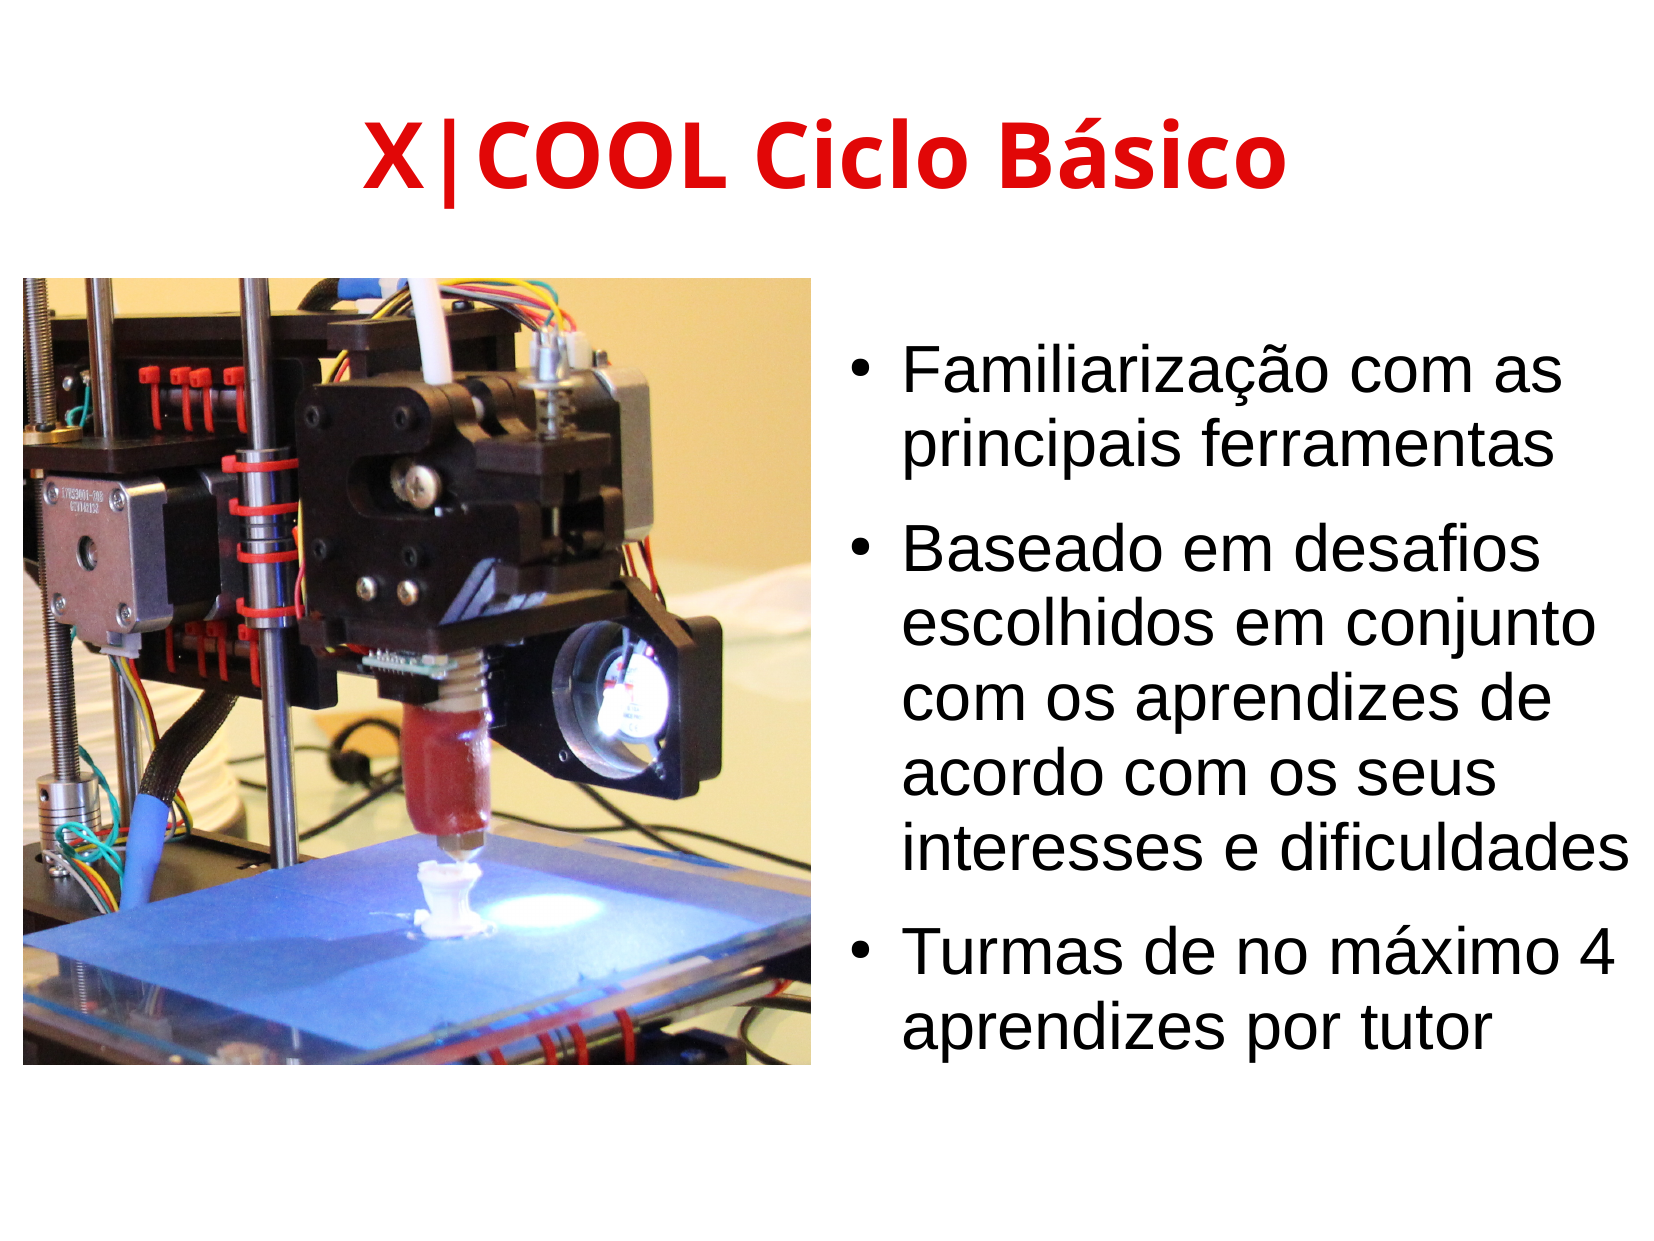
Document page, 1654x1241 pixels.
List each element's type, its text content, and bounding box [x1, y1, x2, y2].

title X|COOL Ciclo Básico [82, 49, 1571, 257]
list Familiarização com as principais ferramentas Baseado em desafios escolhidos em conjunto com os aprendizes de acordo com os seus interesses e dificuldades Turmas de no máximo 4 aprendizes por tutor [830, 331, 1653, 1151]
picture [23, 278, 811, 1066]
